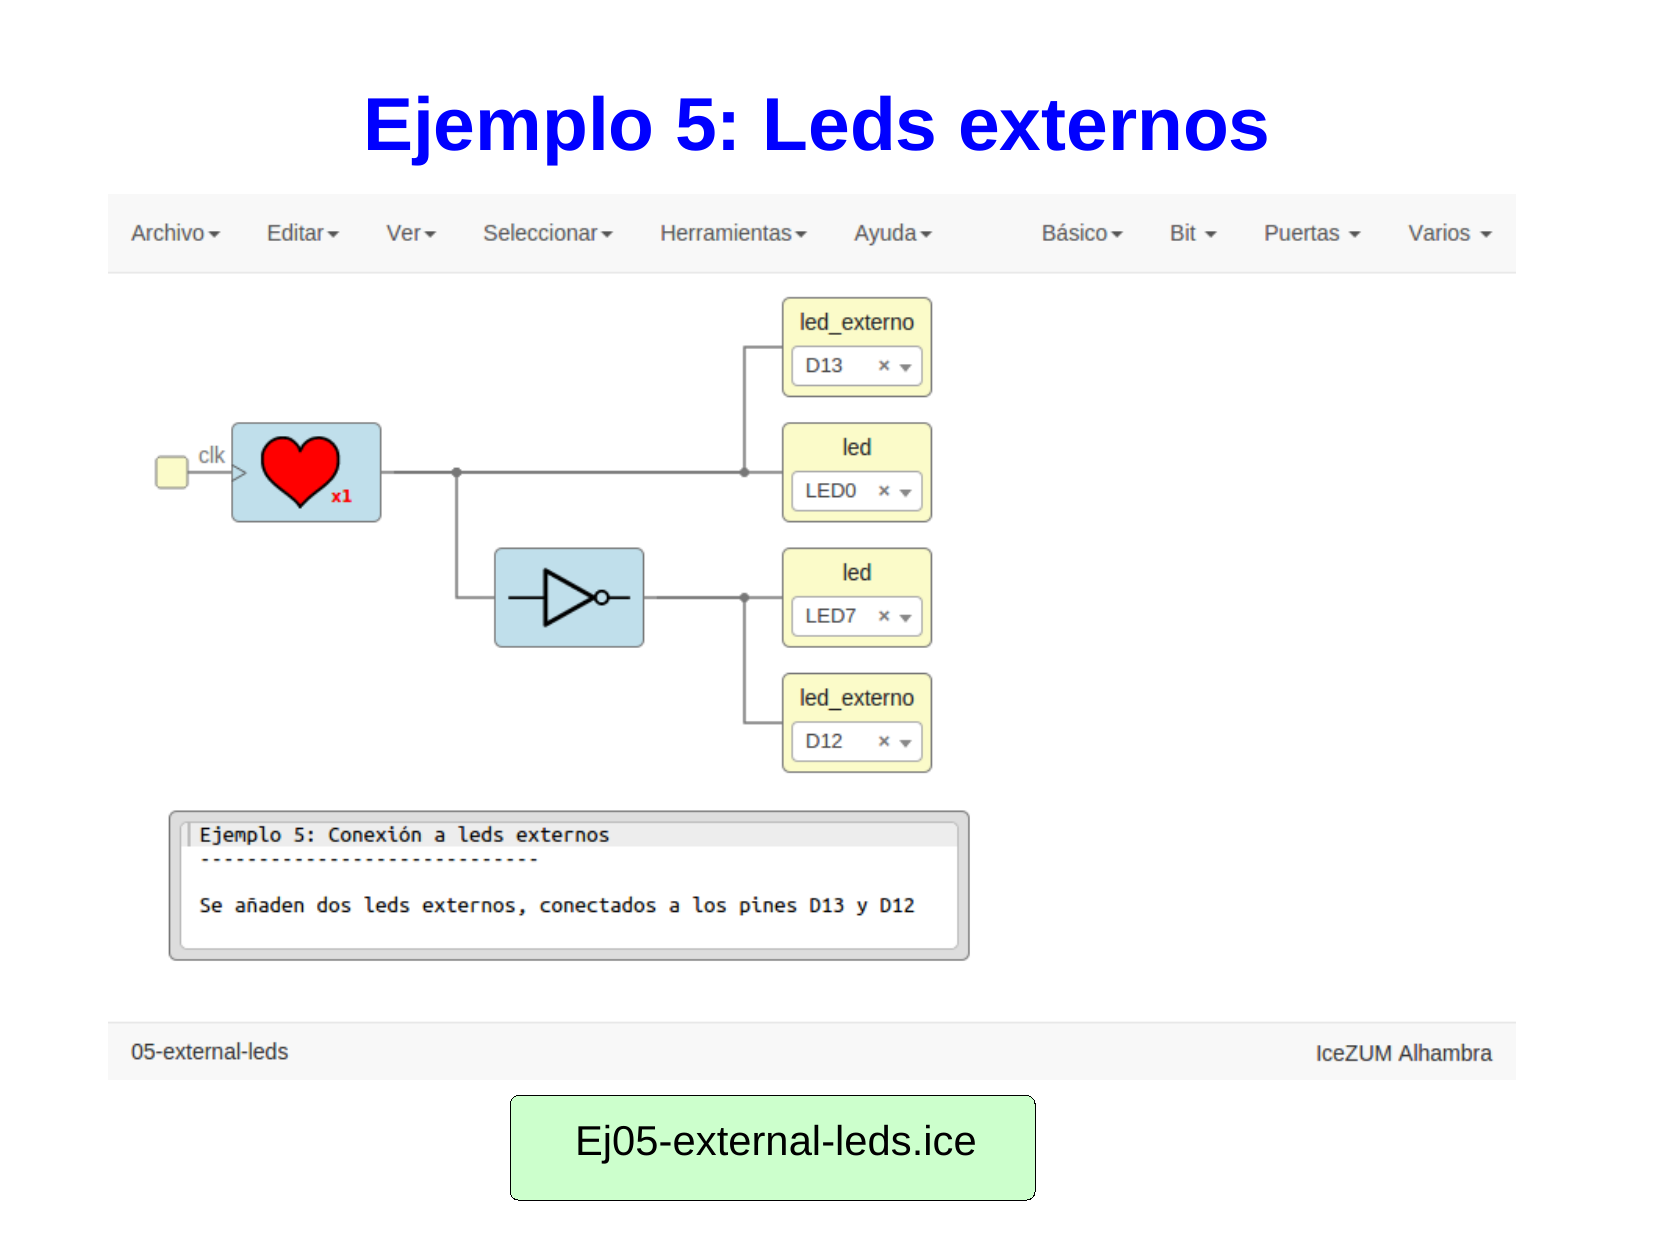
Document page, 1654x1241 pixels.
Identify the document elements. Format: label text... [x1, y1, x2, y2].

text_box Ejemplo 5: Leds externos [90, 75, 1546, 174]
text_box [510, 1095, 1036, 1201]
picture [108, 194, 1516, 1080]
text_box Ej05-external-leds.ice [525, 1110, 1021, 1218]
